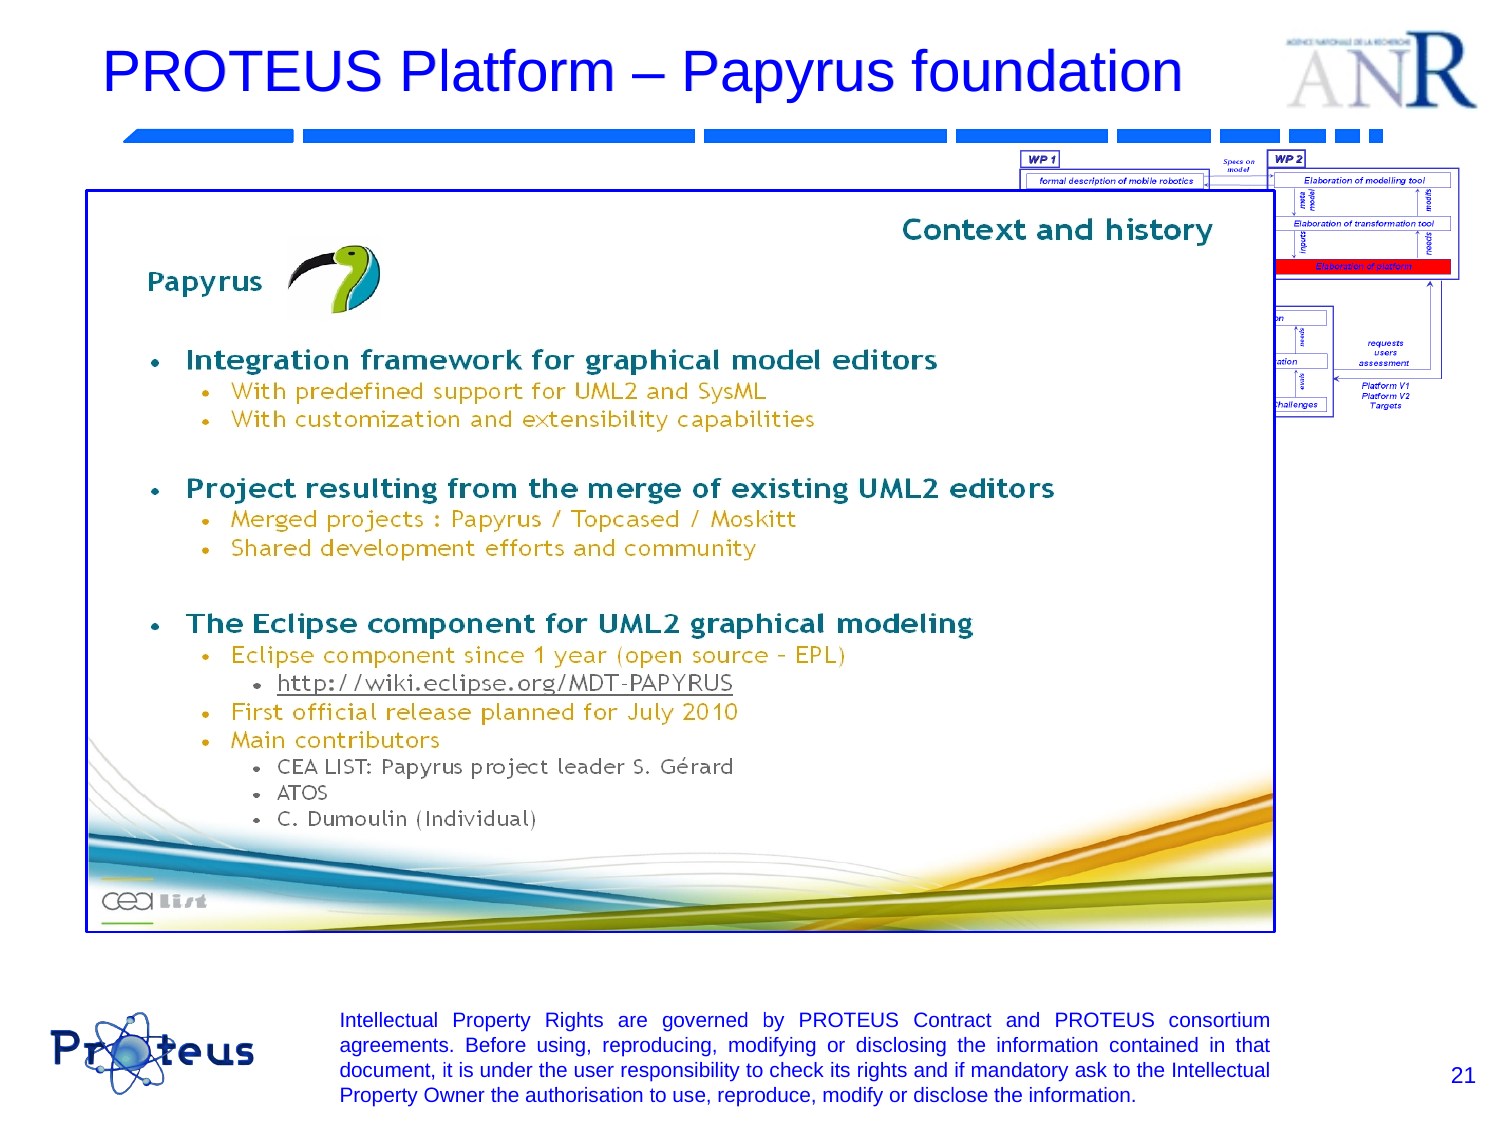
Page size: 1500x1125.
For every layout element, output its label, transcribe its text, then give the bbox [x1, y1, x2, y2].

picture [88, 192, 1274, 931]
picture [1281, 27, 1484, 115]
picture [35, 1003, 272, 1101]
title PROTEUS Platform – Papyrus foundation [23, 11, 1264, 130]
picture [1019, 149, 1460, 418]
